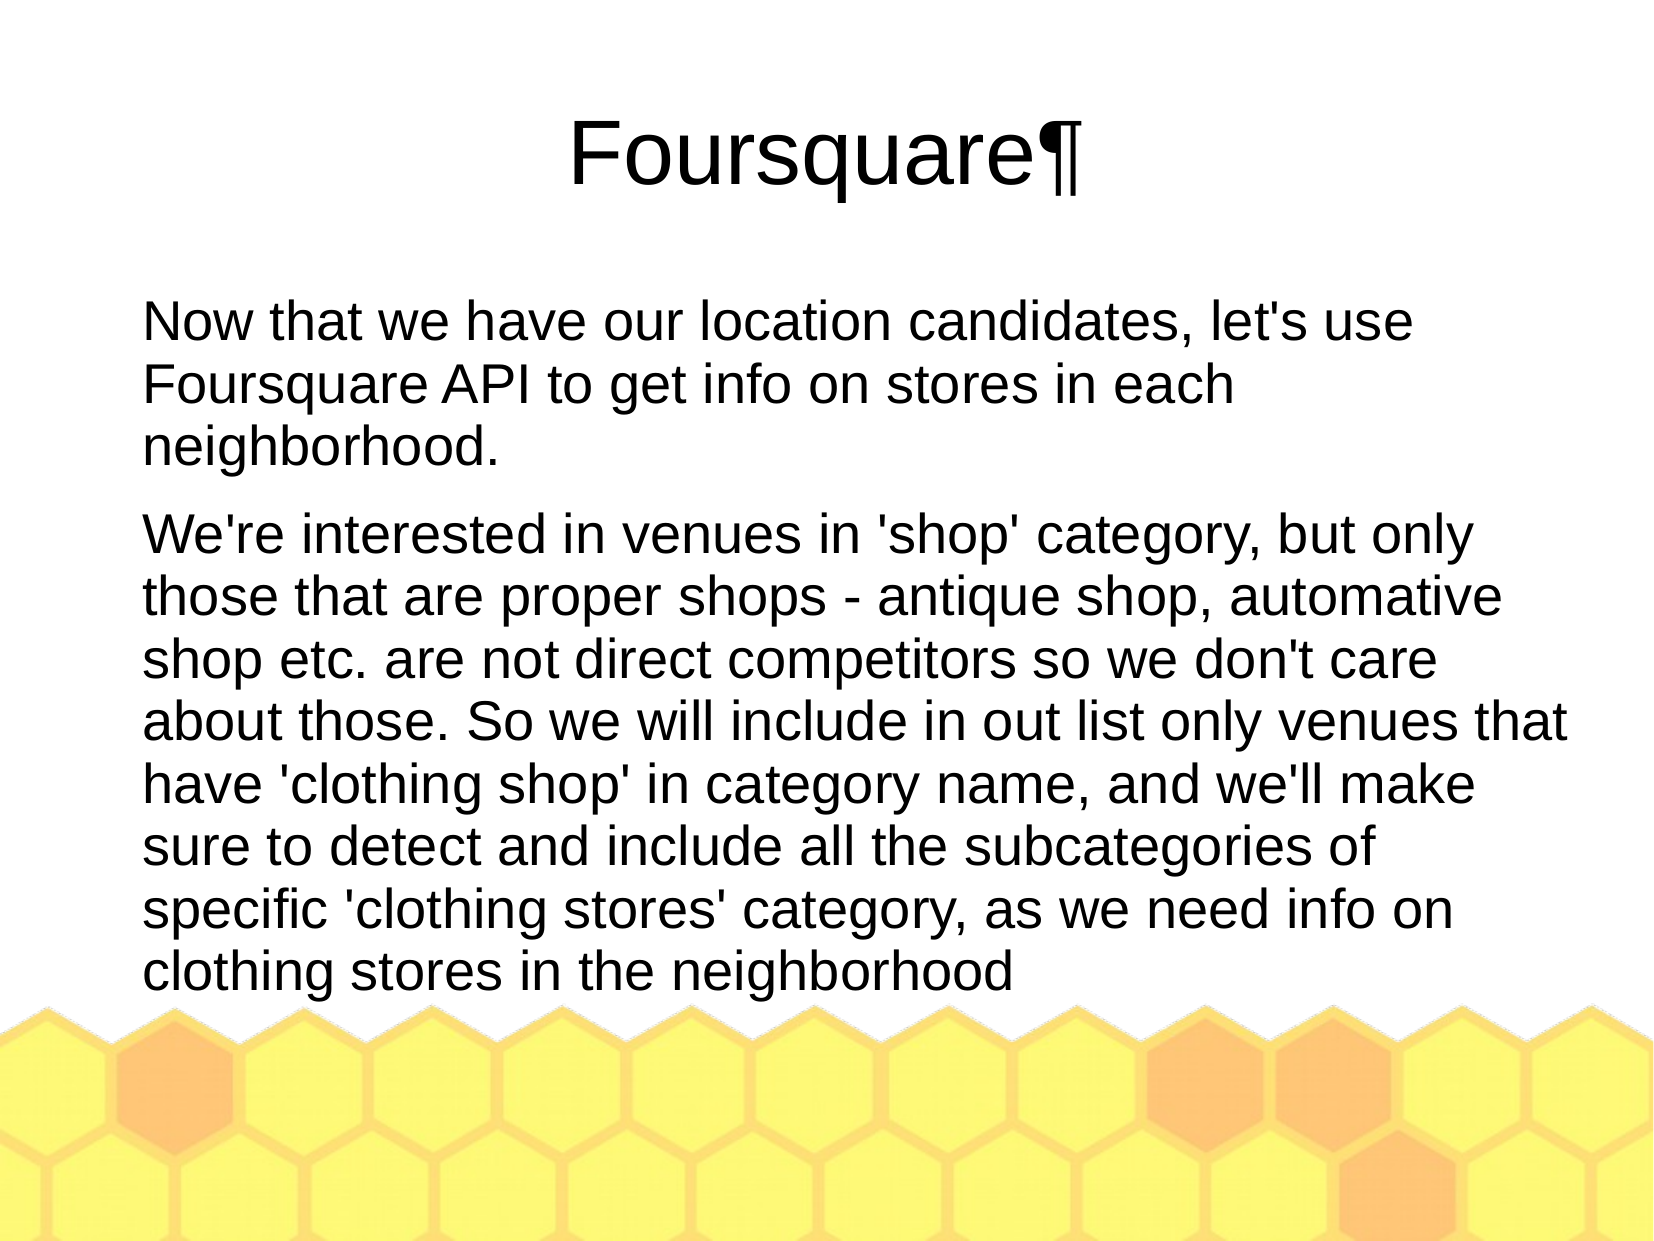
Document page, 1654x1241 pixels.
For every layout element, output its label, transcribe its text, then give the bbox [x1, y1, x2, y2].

list Now that we have our location candidates, let's use Foursquare API to get info on stores in each neighborhood. We're interested in venues in 'shop' category, but only those that are proper shops - antique shop, automative shop etc. are not direct competitors so we don't care about those. So we will include in out list only venues that have 'clothing shop' in category name, and we'll make sure to detect and include all the subcategories of specific 'clothing stores' category, as we need info on clothing stores in the neighborhood [82, 290, 1571, 1010]
picture [0, 1001, 1654, 1241]
title Foursquare¶ [82, 49, 1571, 257]
